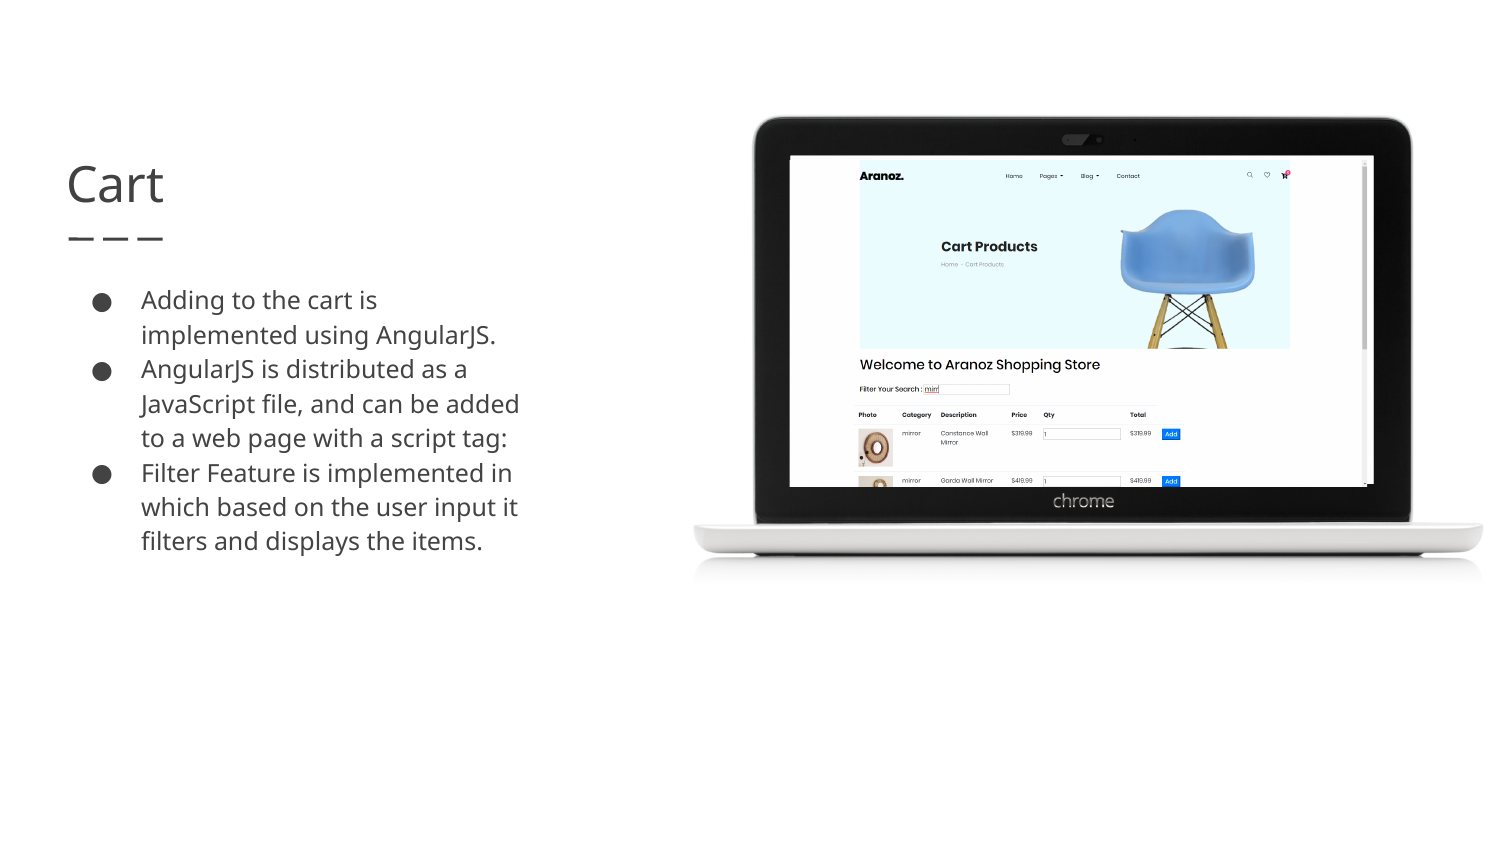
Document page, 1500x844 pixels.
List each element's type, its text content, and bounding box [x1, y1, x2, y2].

picture [692, 114, 1484, 584]
list Adding to the cart is implemented using AngularJS. AngularJS is distributed as a JavaScript file, and can be added to a web page with a script tag: Filter Feature is implemented in which based on the user input it filters and displays the items. [51, 265, 539, 750]
title Cart [51, 103, 512, 228]
